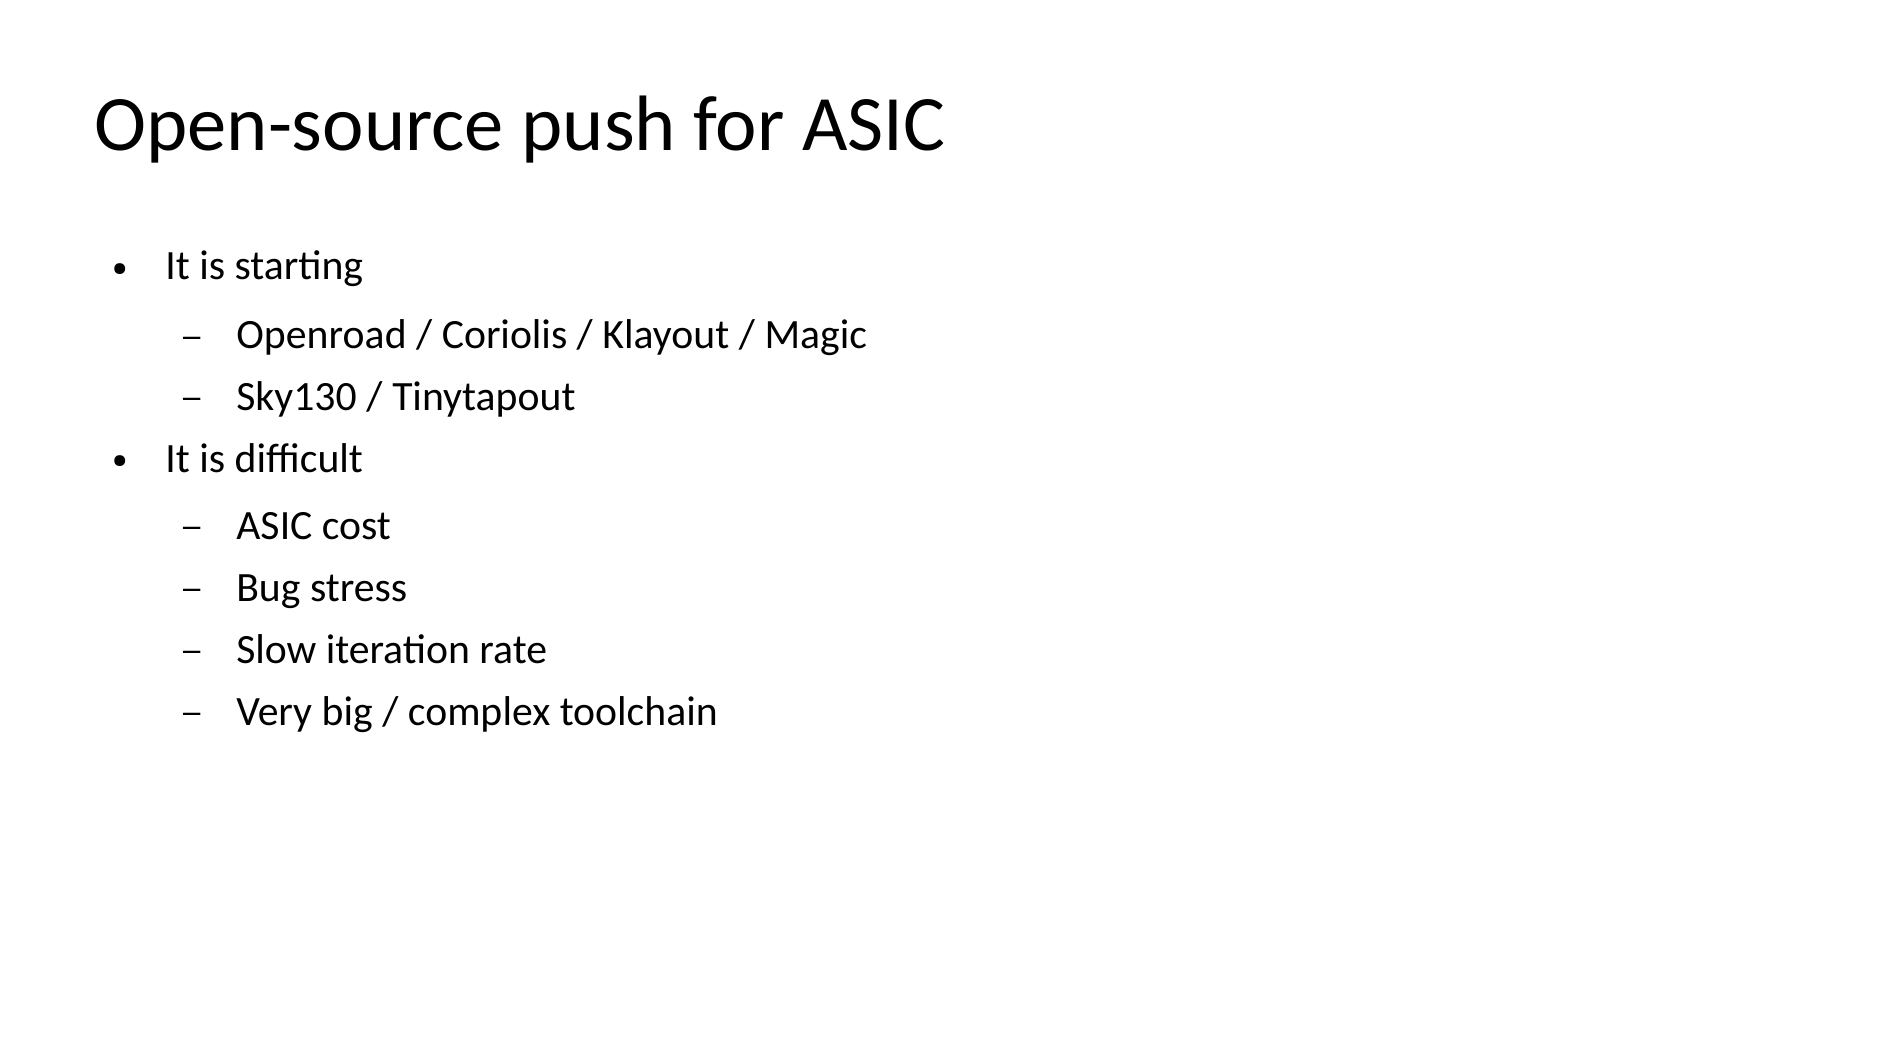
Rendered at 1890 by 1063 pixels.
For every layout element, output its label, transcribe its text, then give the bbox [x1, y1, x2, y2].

title Open-source push for ASIC [94, 42, 1796, 220]
list It is starting Openroad / Coriolis / Klayout / Magic Sky130 / Tinytapout It is difficult ASIC cost Bug stress Slow iteration rate Very big / complex toolchain [94, 248, 1890, 1025]
